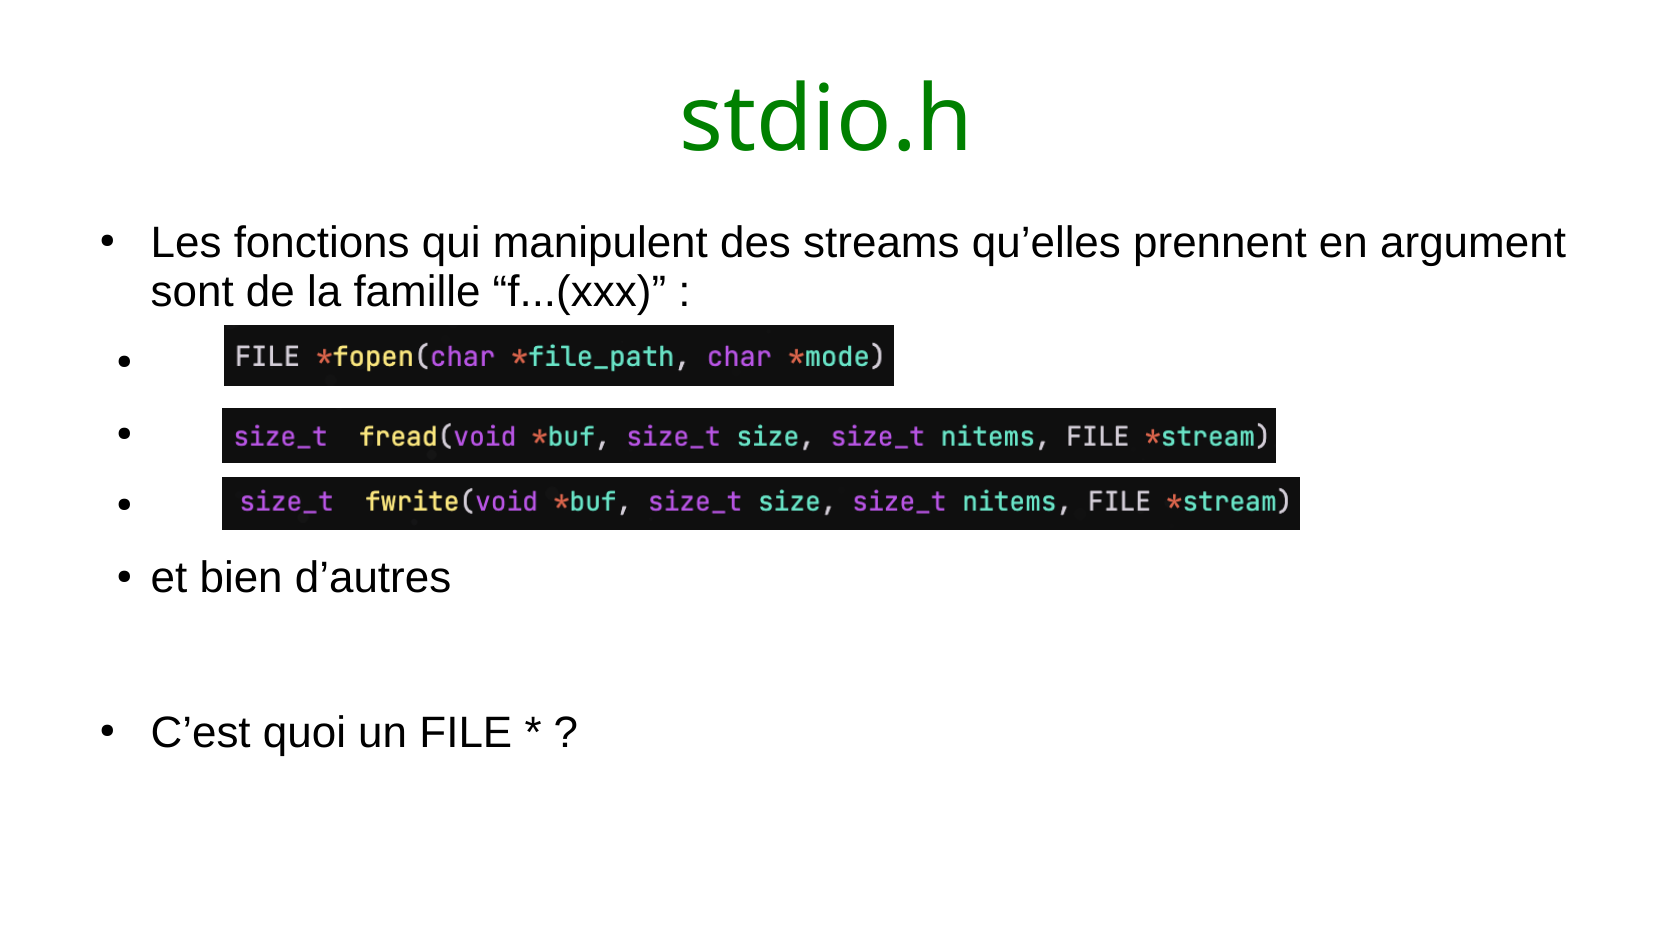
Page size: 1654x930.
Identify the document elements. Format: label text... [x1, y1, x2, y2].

picture [222, 408, 1276, 463]
picture [224, 325, 894, 386]
list Les fonctions qui manipulent des streams qu’elles prennent en argument sont de la famille “f...(xxx)” : et bien d’autres C’est quoi un FILE * ? [82, 217, 1571, 757]
picture [222, 477, 1300, 530]
title stdio.h [82, 37, 1571, 193]
